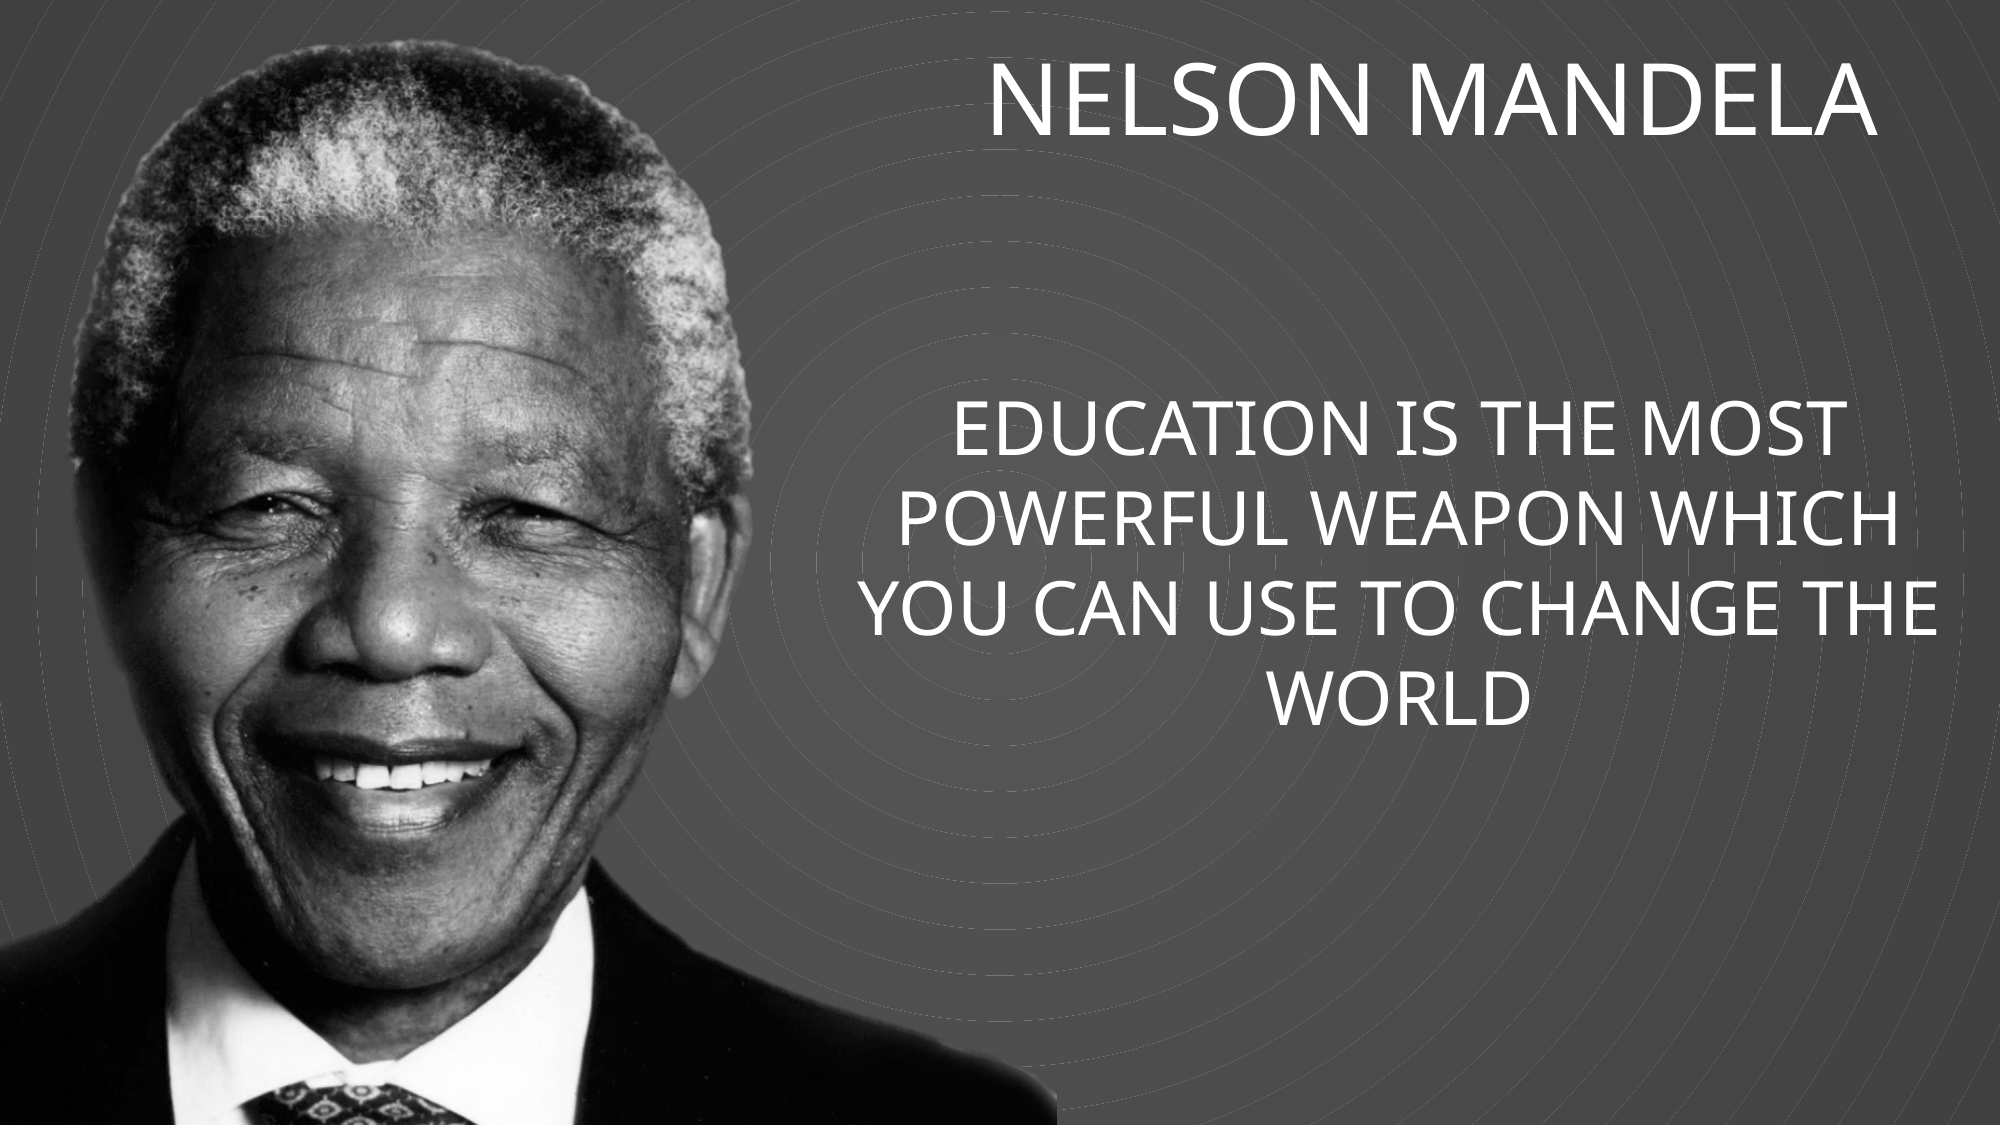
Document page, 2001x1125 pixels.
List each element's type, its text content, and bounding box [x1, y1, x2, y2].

text_box NELSON MANDELA [1057, 27, 2000, 164]
picture [0, 0, 1057, 1125]
text_box EDUCATION IS THE MOST POWERFUL WEAPON WHICH YOU CAN USE TO CHANGE THE WORLD [1057, 373, 1989, 752]
